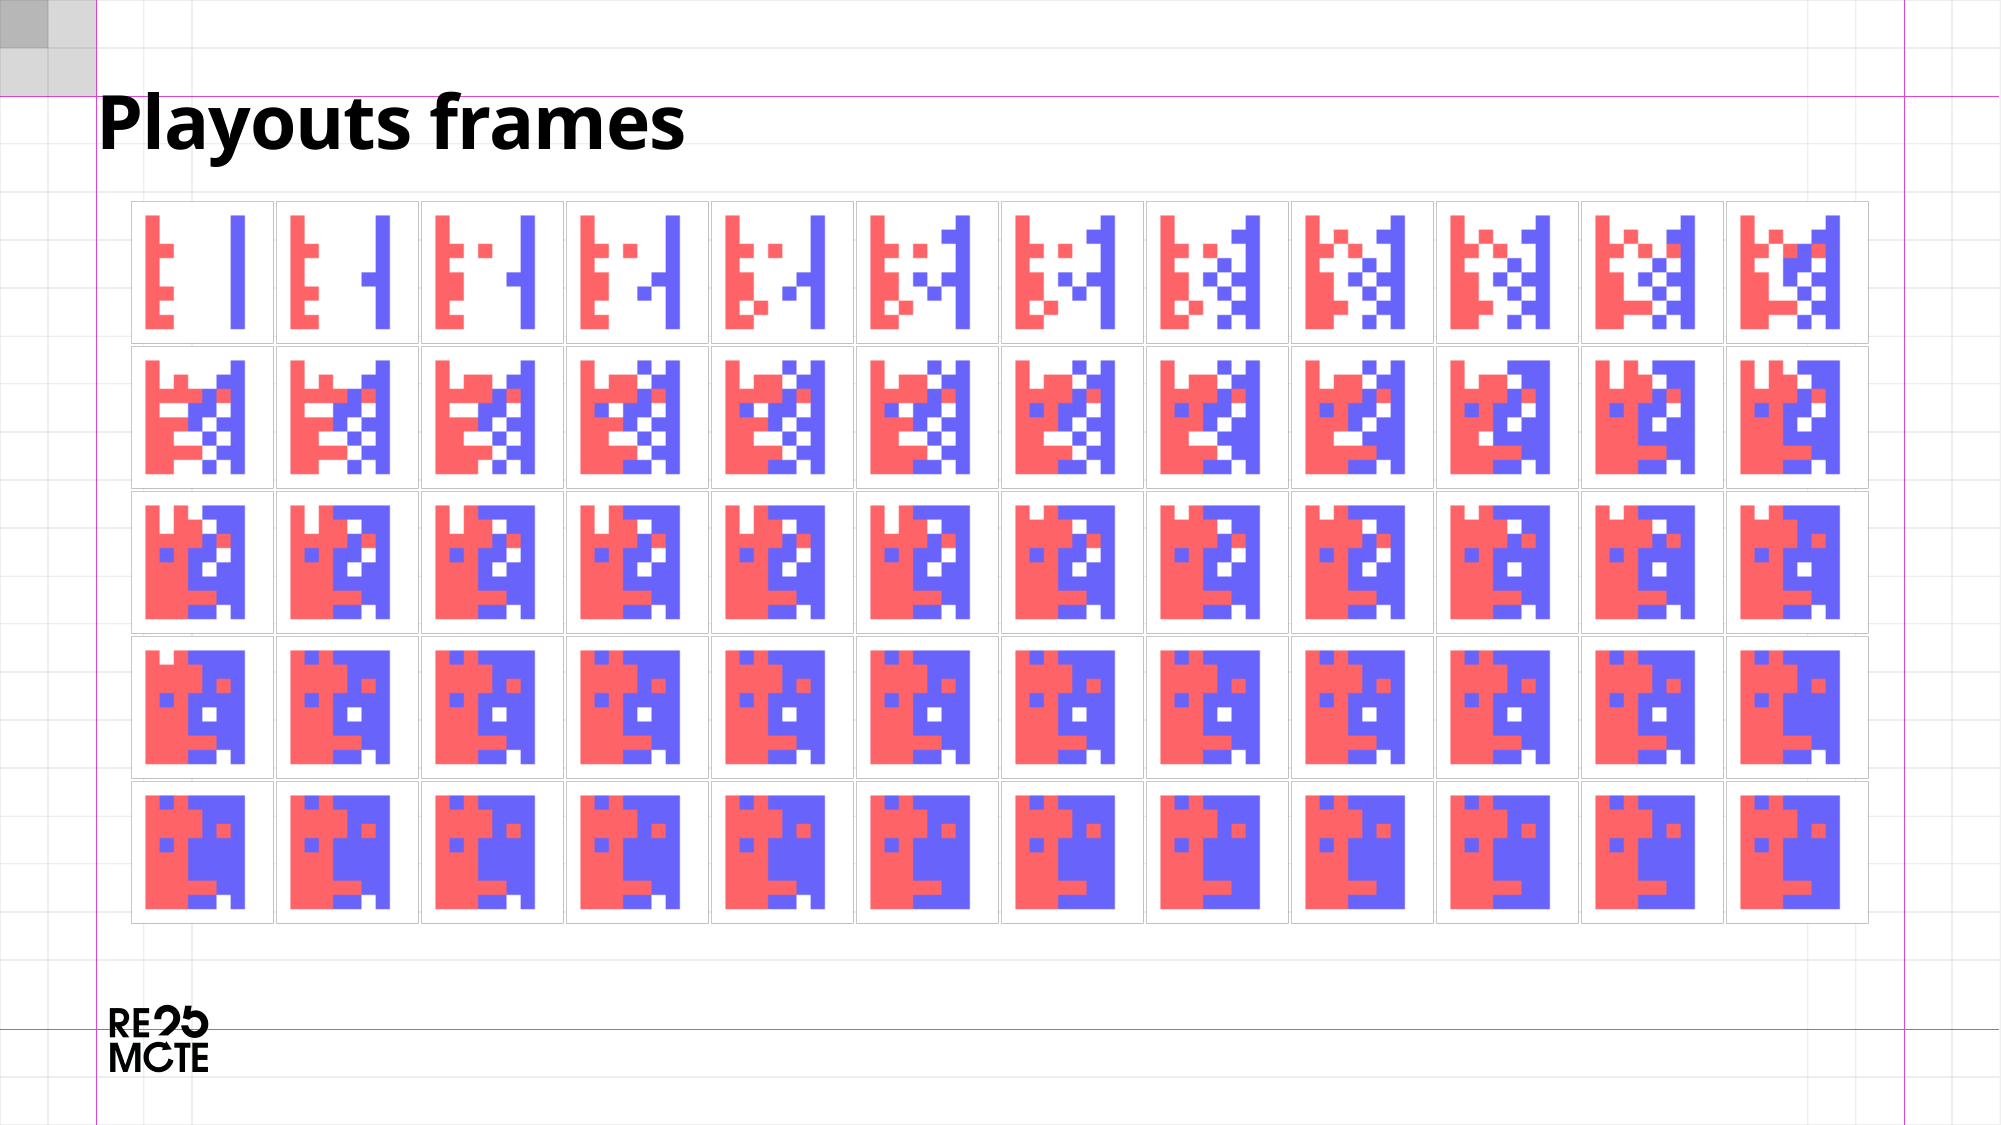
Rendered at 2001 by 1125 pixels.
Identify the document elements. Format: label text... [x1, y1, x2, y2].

picture [130, 200, 1870, 925]
title Playouts frames [96, 75, 1904, 166]
